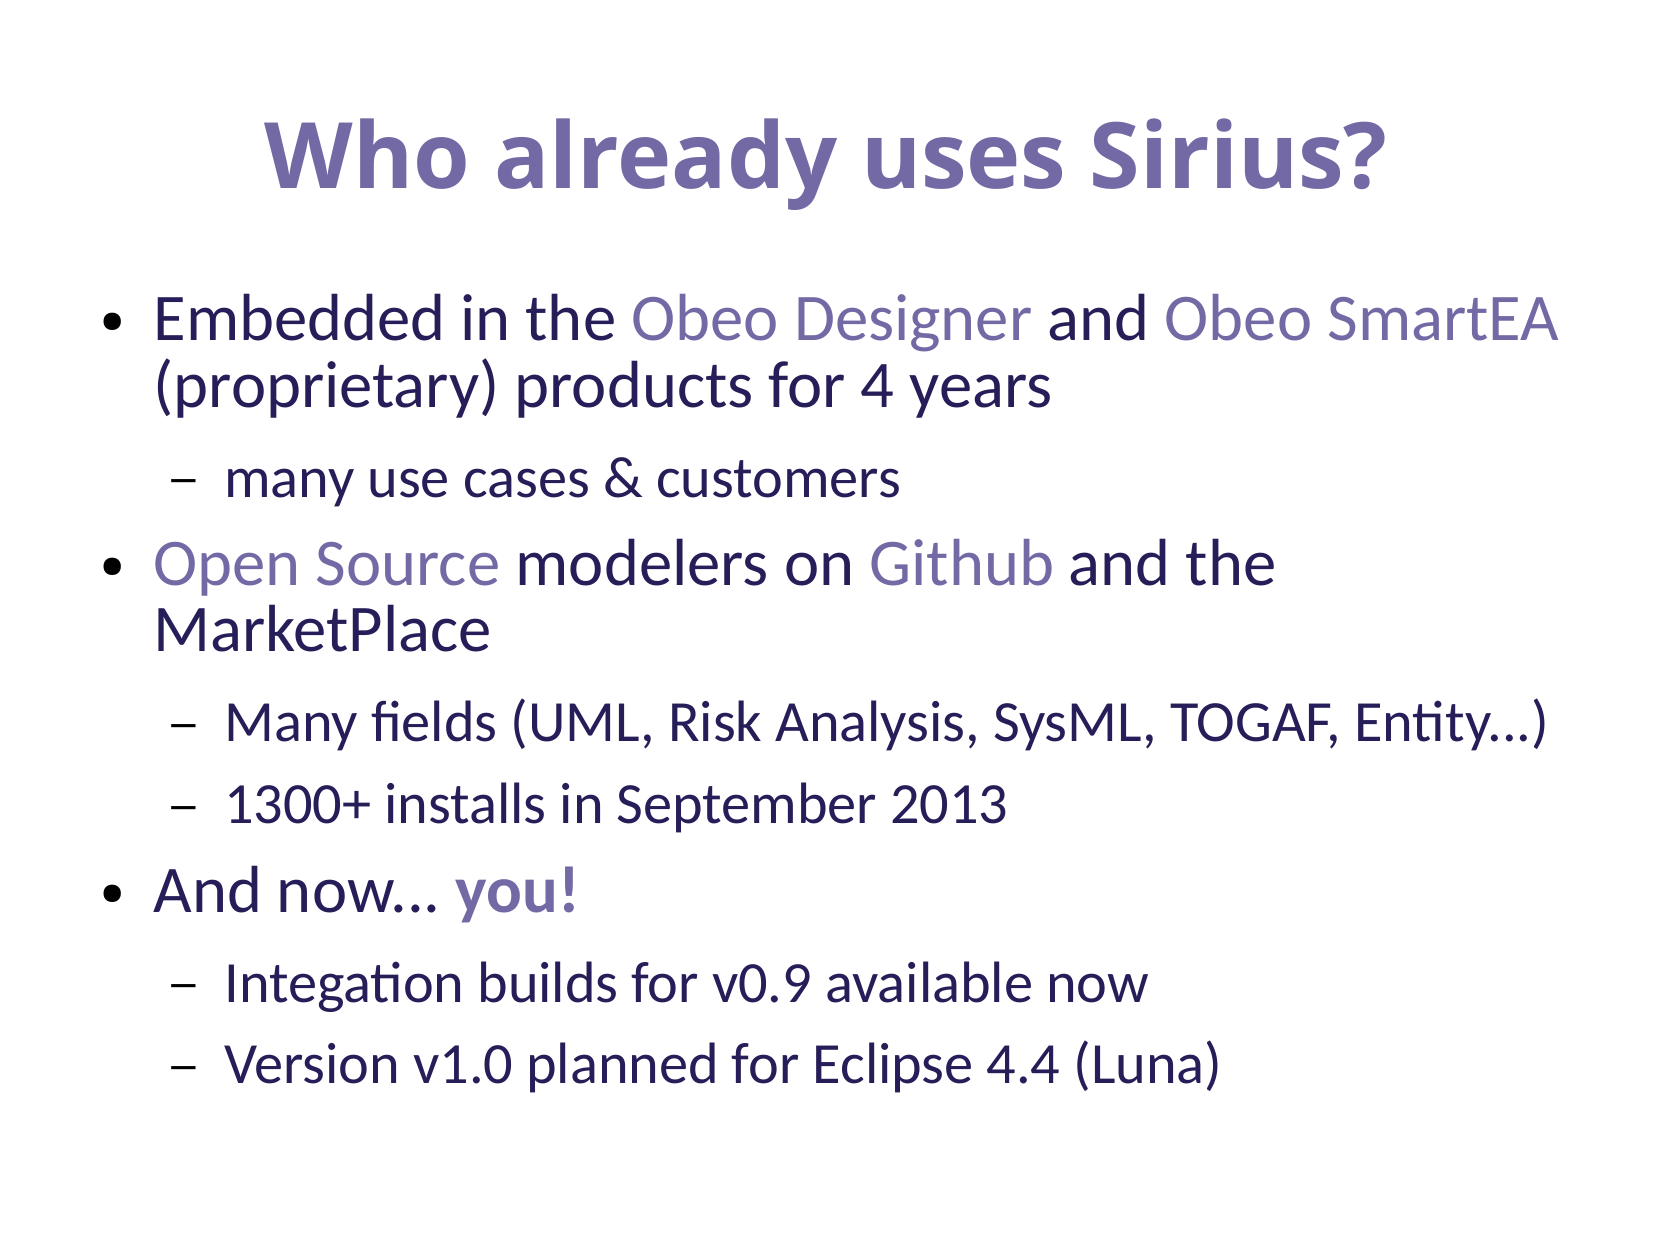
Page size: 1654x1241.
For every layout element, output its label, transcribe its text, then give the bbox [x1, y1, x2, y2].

list Embedded in the Obeo Designer and Obeo SmartEA (proprietary) products for 4 years many use cases & customers Open Source modelers on Github and the MarketPlace Many fields (UML, Risk Analysis, SysML, TOGAF, Entity...) 1300+ installs in September 2013 And now... you! Integation builds for v0.9 available now Version v1.0 planned for Eclipse 4.4 (Luna) [82, 290, 1571, 1158]
title Who already uses Sirius? [82, 49, 1571, 257]
